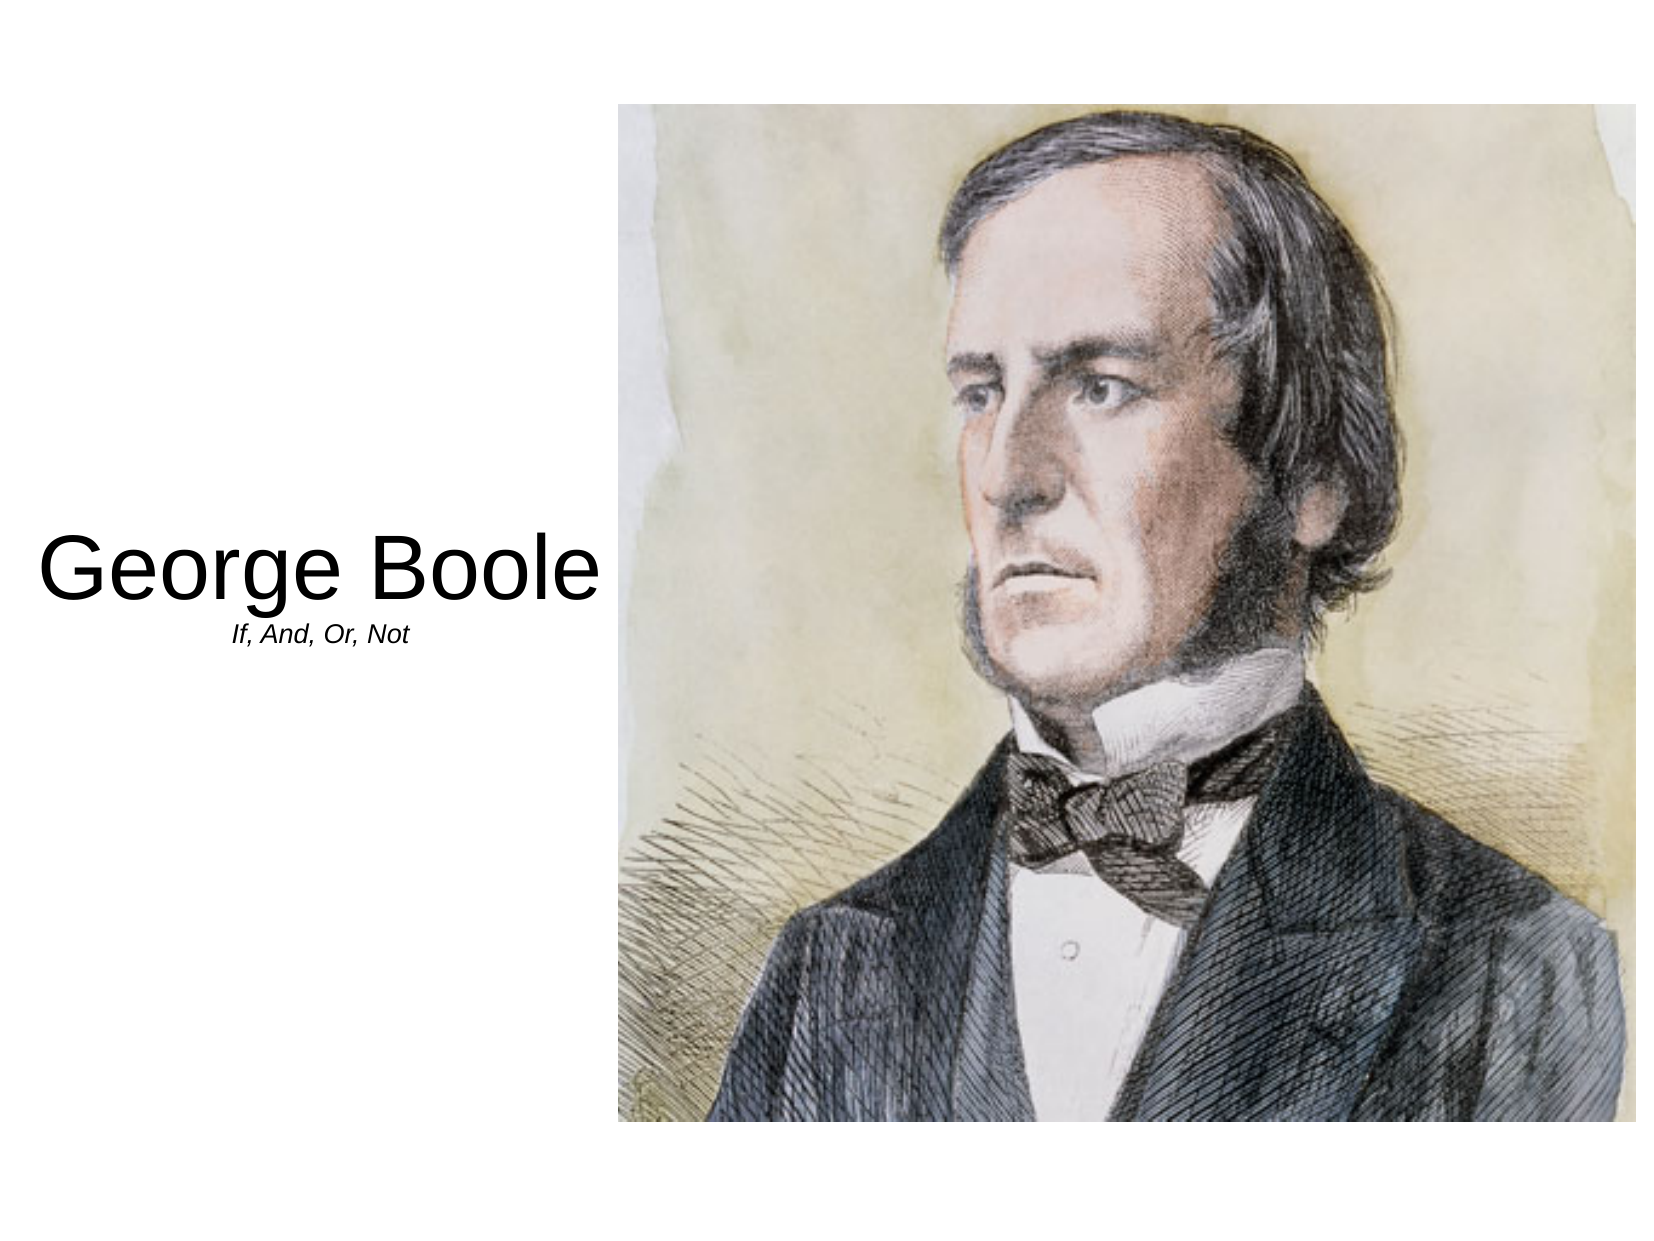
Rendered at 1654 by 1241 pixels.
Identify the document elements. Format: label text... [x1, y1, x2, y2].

picture [618, 104, 1636, 1122]
title George Boole If, And, Or, Not [0, 476, 1090, 691]
